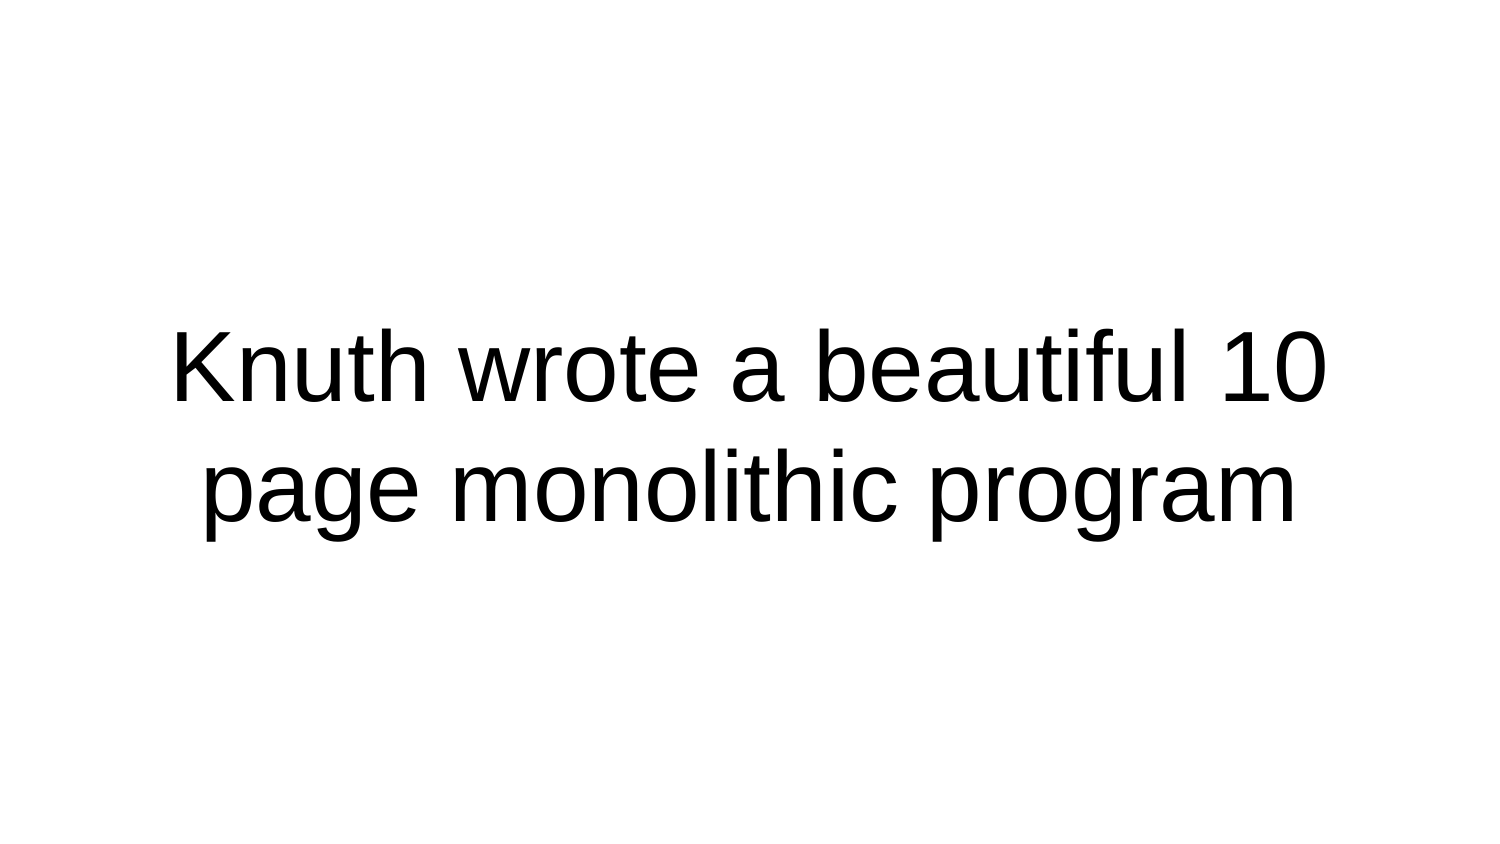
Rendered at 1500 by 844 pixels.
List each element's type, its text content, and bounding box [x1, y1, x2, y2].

title Knuth wrote a beautiful 10 page monolithic program [67, 44, 1433, 799]
